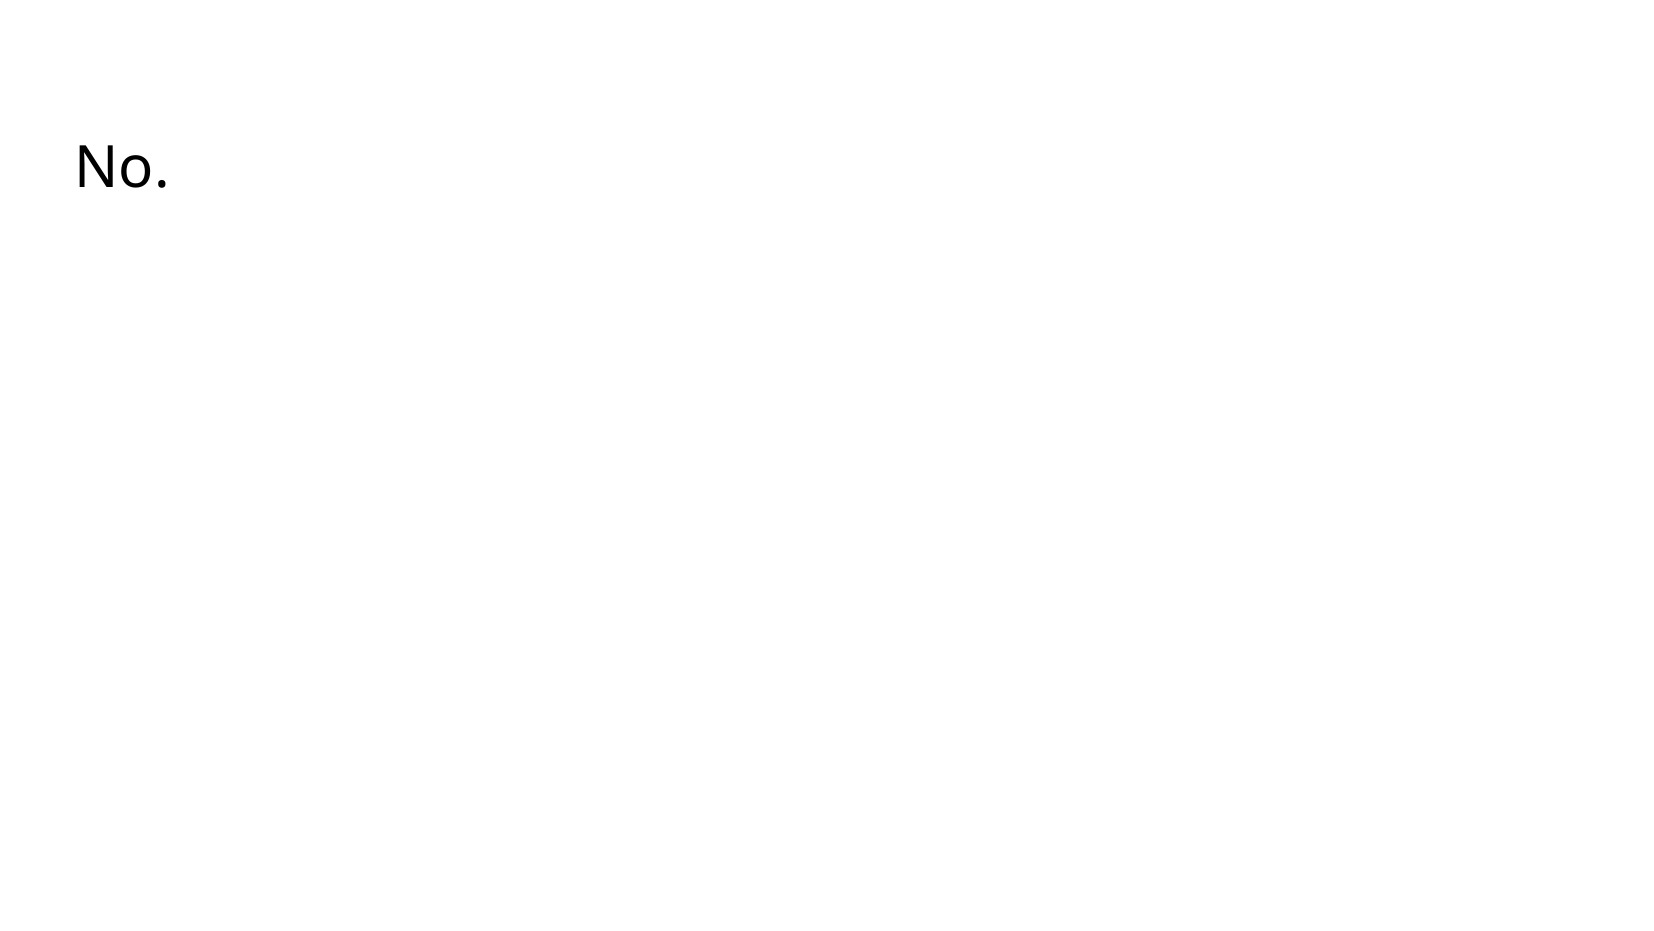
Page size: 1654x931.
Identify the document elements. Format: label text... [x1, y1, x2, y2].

text_box No. [60, 118, 1606, 794]
